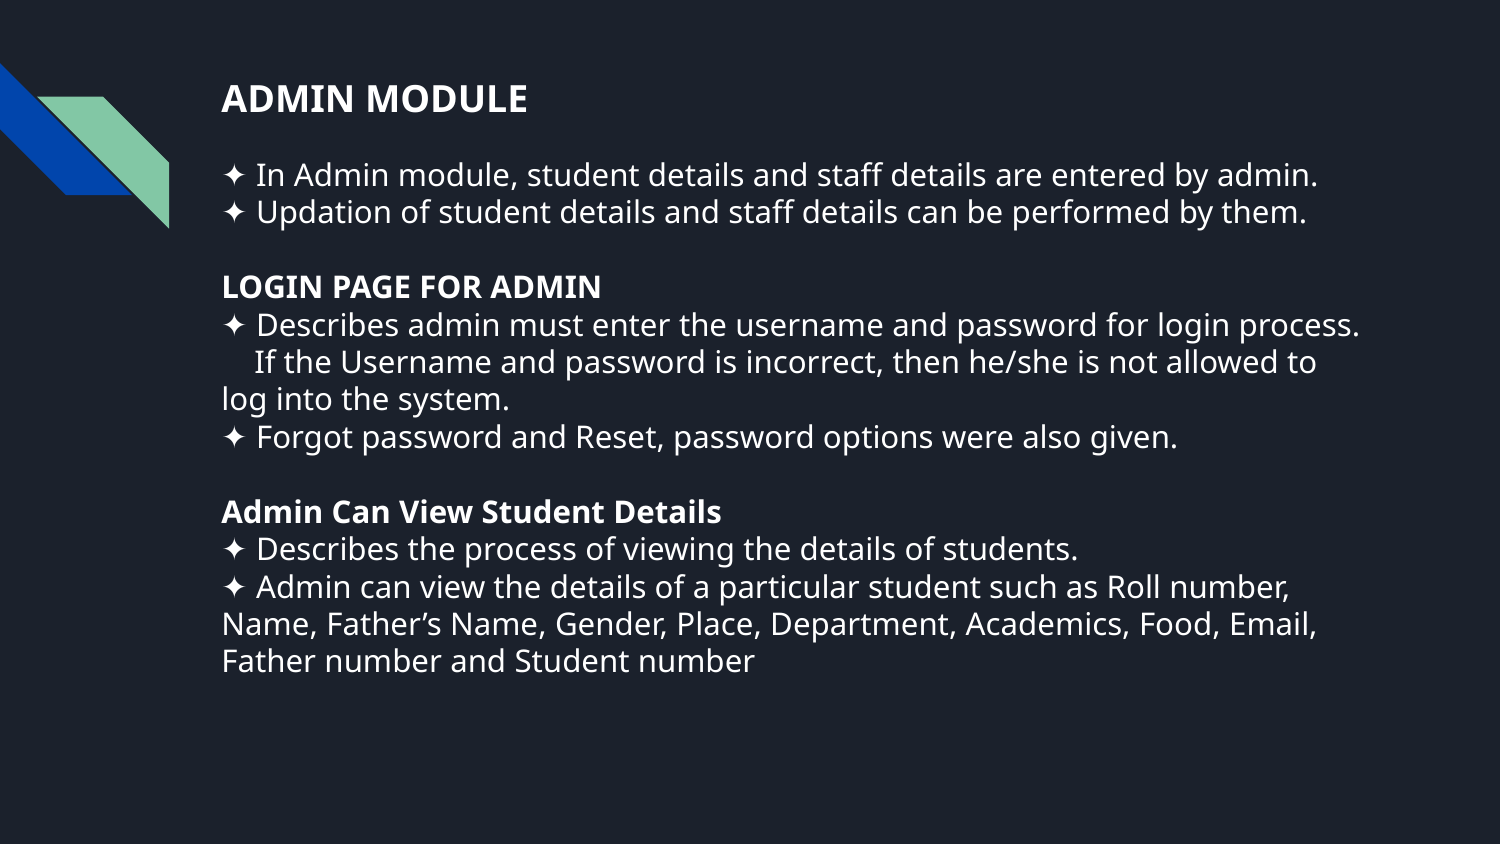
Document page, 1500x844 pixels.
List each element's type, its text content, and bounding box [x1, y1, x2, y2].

text_box ✦ In Admin module, student details and staff details are entered by admin. ✦ Updation of student details and staff details can be performed by them. LOGIN PAGE FOR ADMIN ✦ Describes admin must enter the username and password for login process. If the Username and password is incorrect, then he/she is not allowed to log into the system. ✦ Forgot password and Reset, password options were also given. Admin Can View Student Details ✦ Describes the process of viewing the details of students. ✦ Admin can view the details of a particular student such as Roll number, Name, Father’s Name, Gender, Place, Department, Academics, Food, Email, Father number and Student number [206, 147, 1417, 708]
text_box ADMIN MODULE [206, 67, 561, 129]
